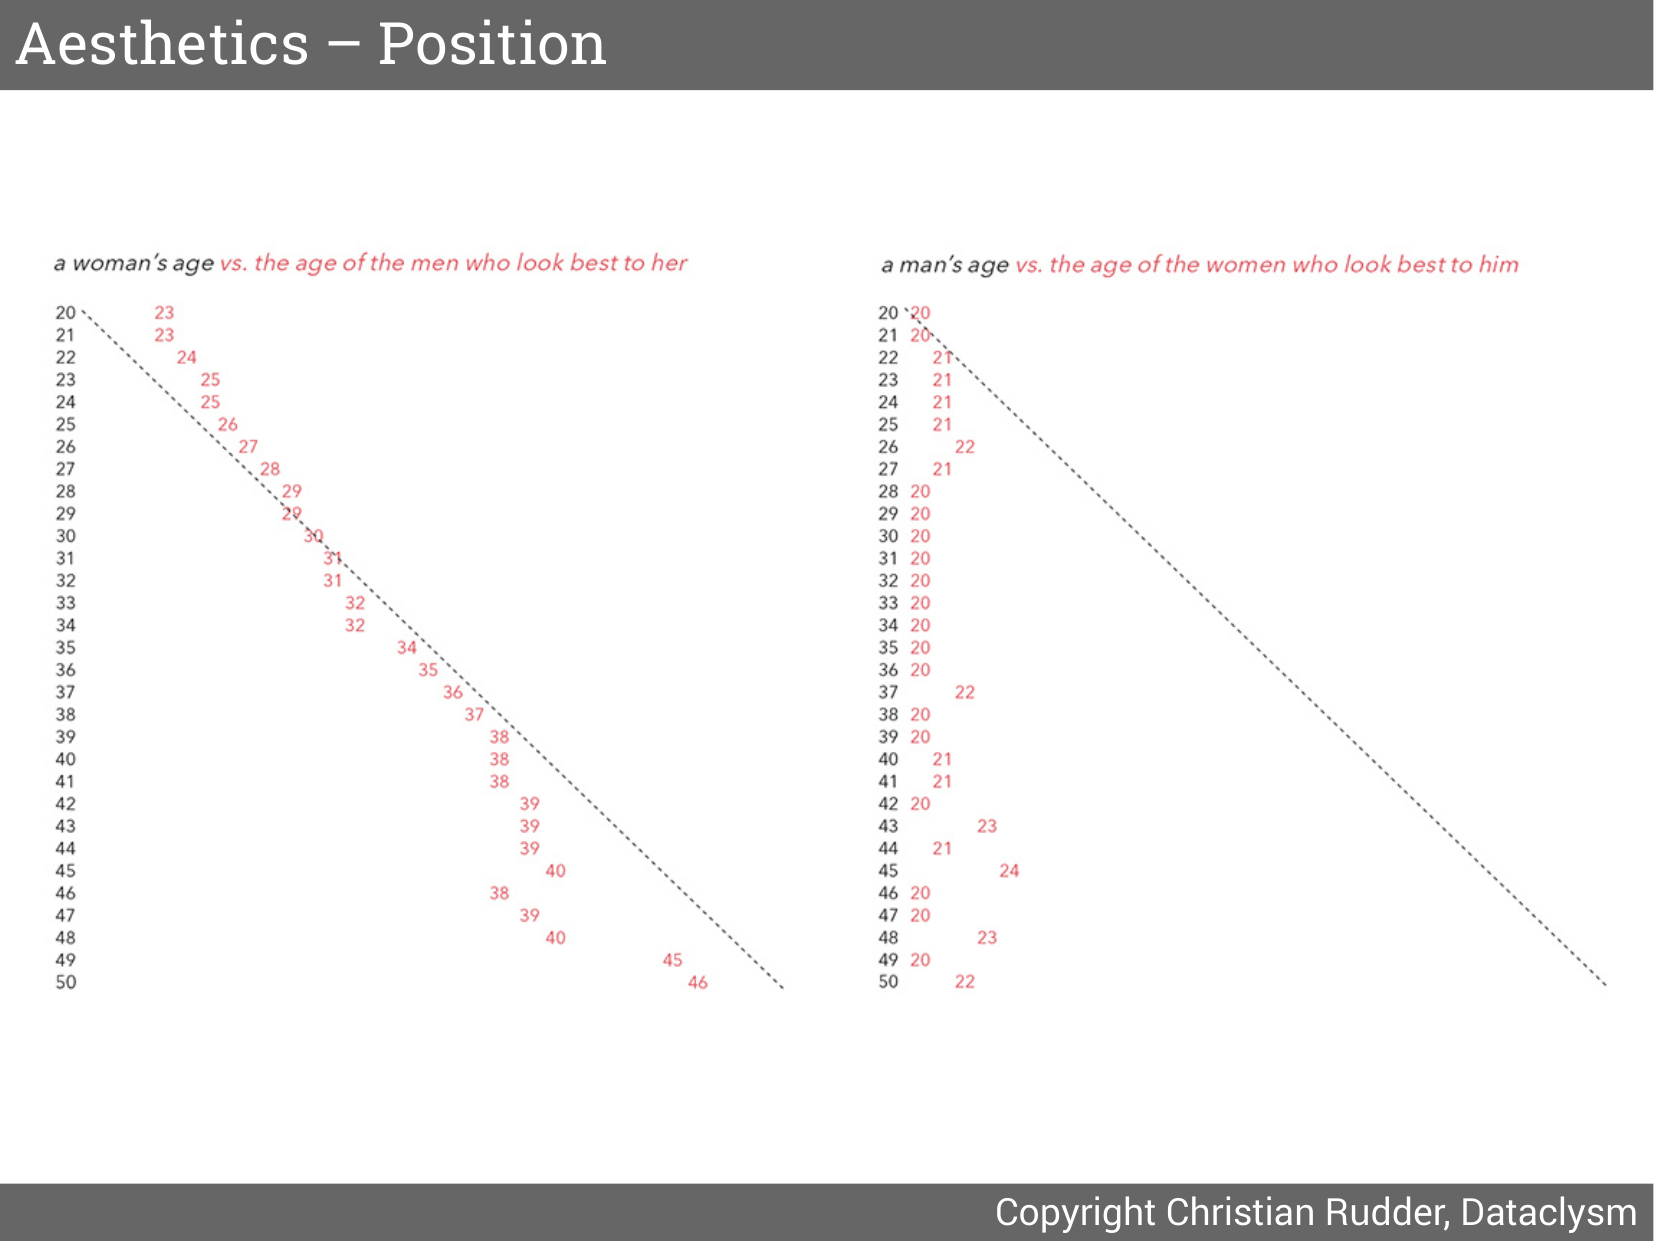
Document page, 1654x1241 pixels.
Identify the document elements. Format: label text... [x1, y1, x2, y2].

text_box Aesthetics – Position [0, 0, 1654, 89]
picture [0, 220, 1654, 1020]
text_box Copyright Christian Rudder, Dataclysm [0, 1183, 1654, 1241]
